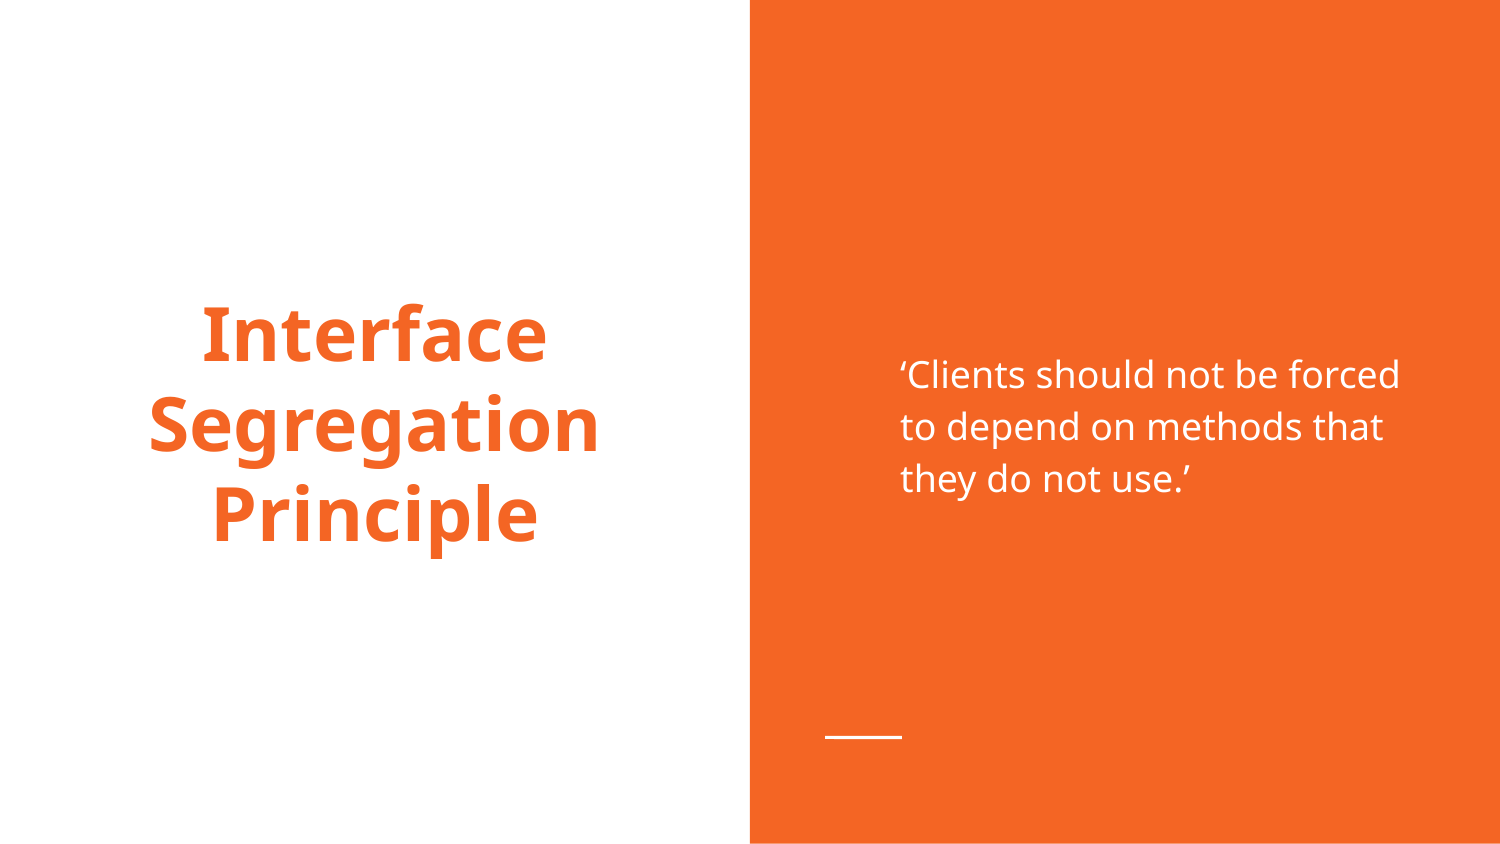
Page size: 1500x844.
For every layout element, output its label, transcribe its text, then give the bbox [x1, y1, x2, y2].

list ‘Clients should not be forced to depend on methods that they do not use.’ [810, 118, 1440, 725]
title Interface Segregation Principle [43, 313, 708, 530]
